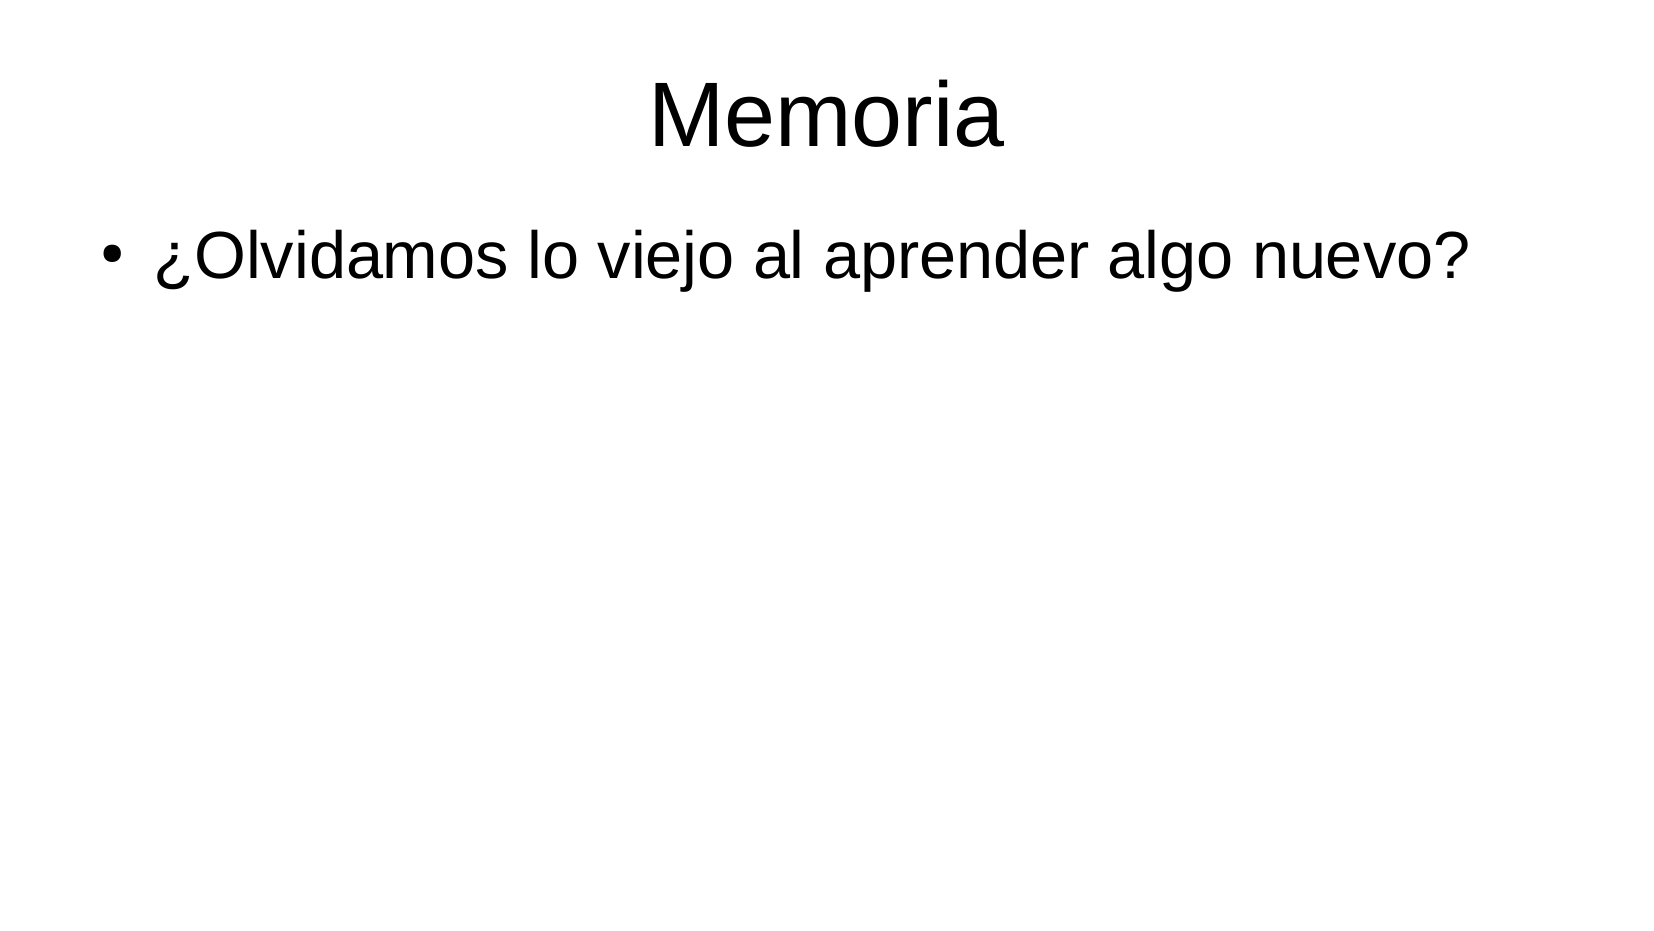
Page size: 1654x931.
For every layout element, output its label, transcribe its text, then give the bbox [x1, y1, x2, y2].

title Memoria [82, 37, 1571, 193]
list ¿Olvidamos lo viejo al aprender algo nuevo? [82, 217, 1571, 758]
